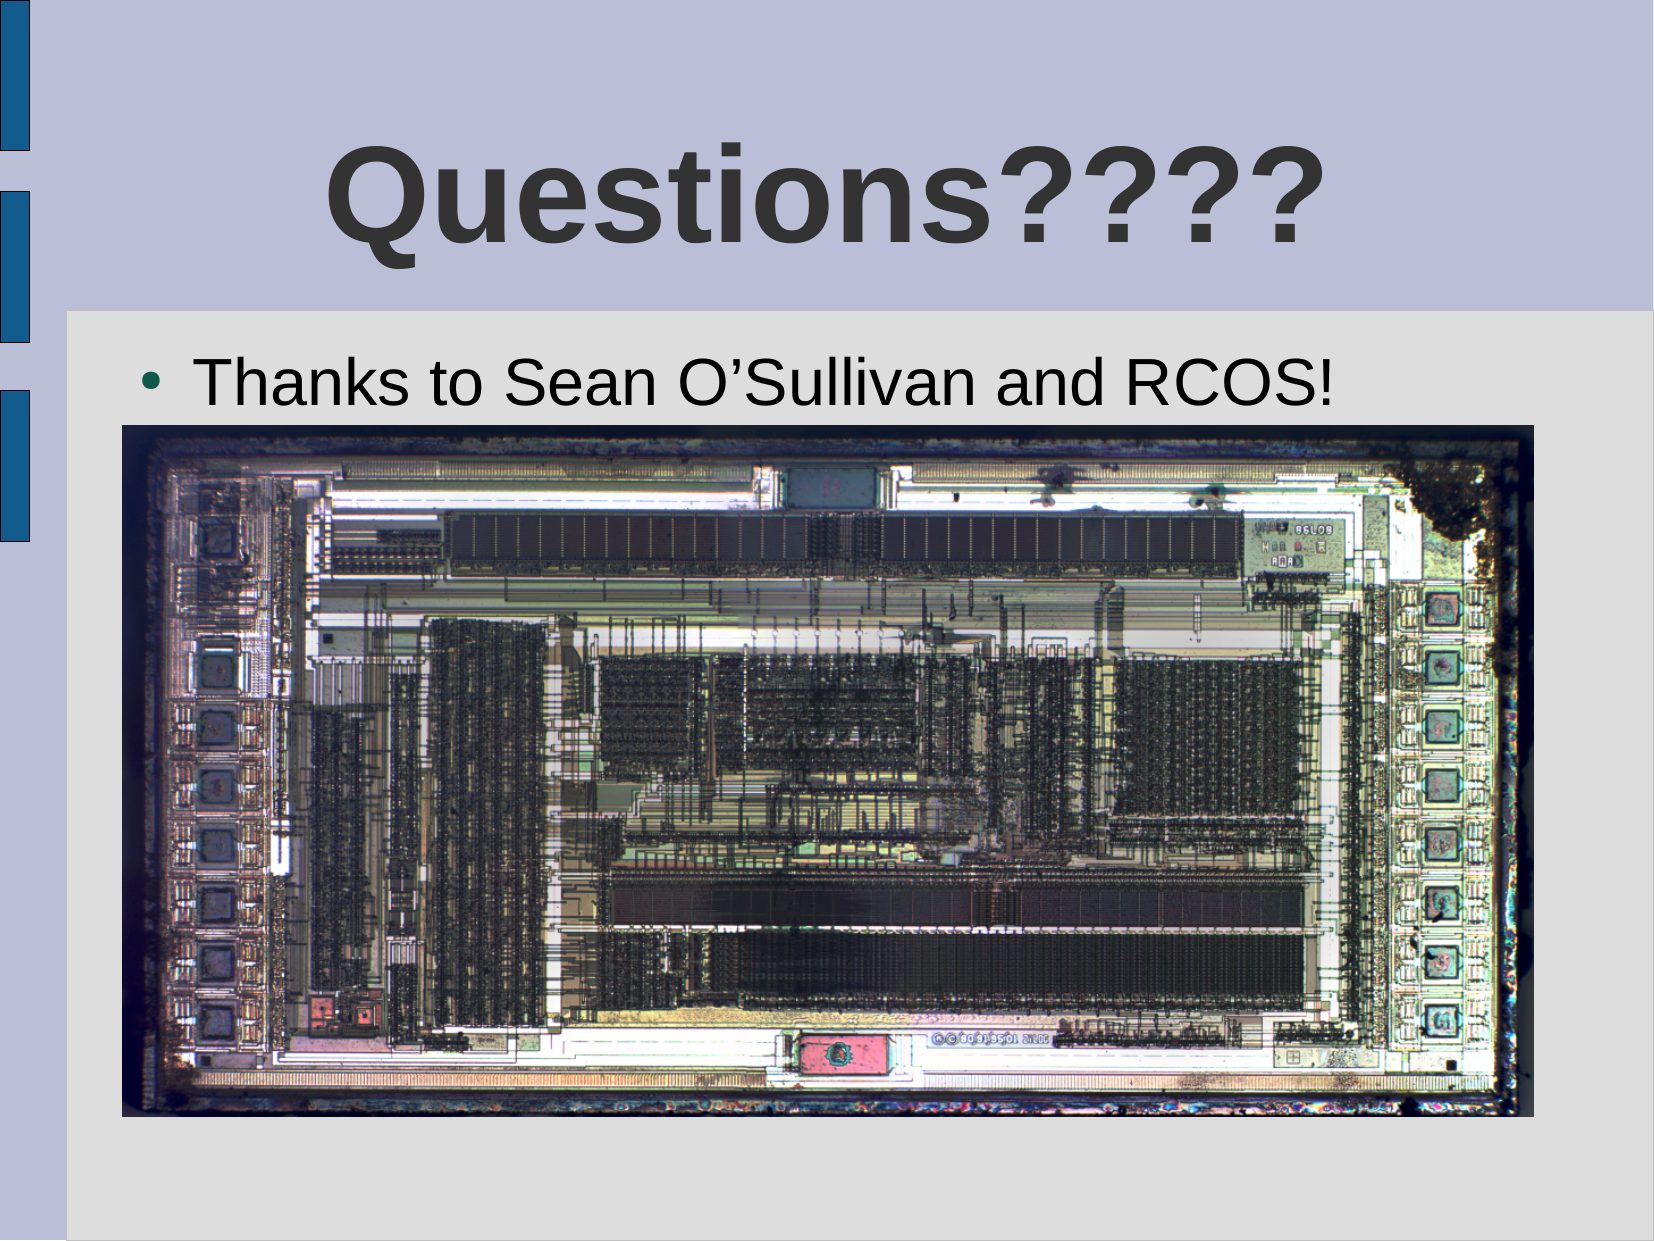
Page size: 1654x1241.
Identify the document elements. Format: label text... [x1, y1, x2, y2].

title Questions???? [121, 91, 1534, 299]
list Thanks to Sean O’Sullivan and RCOS! [121, 344, 1534, 1127]
